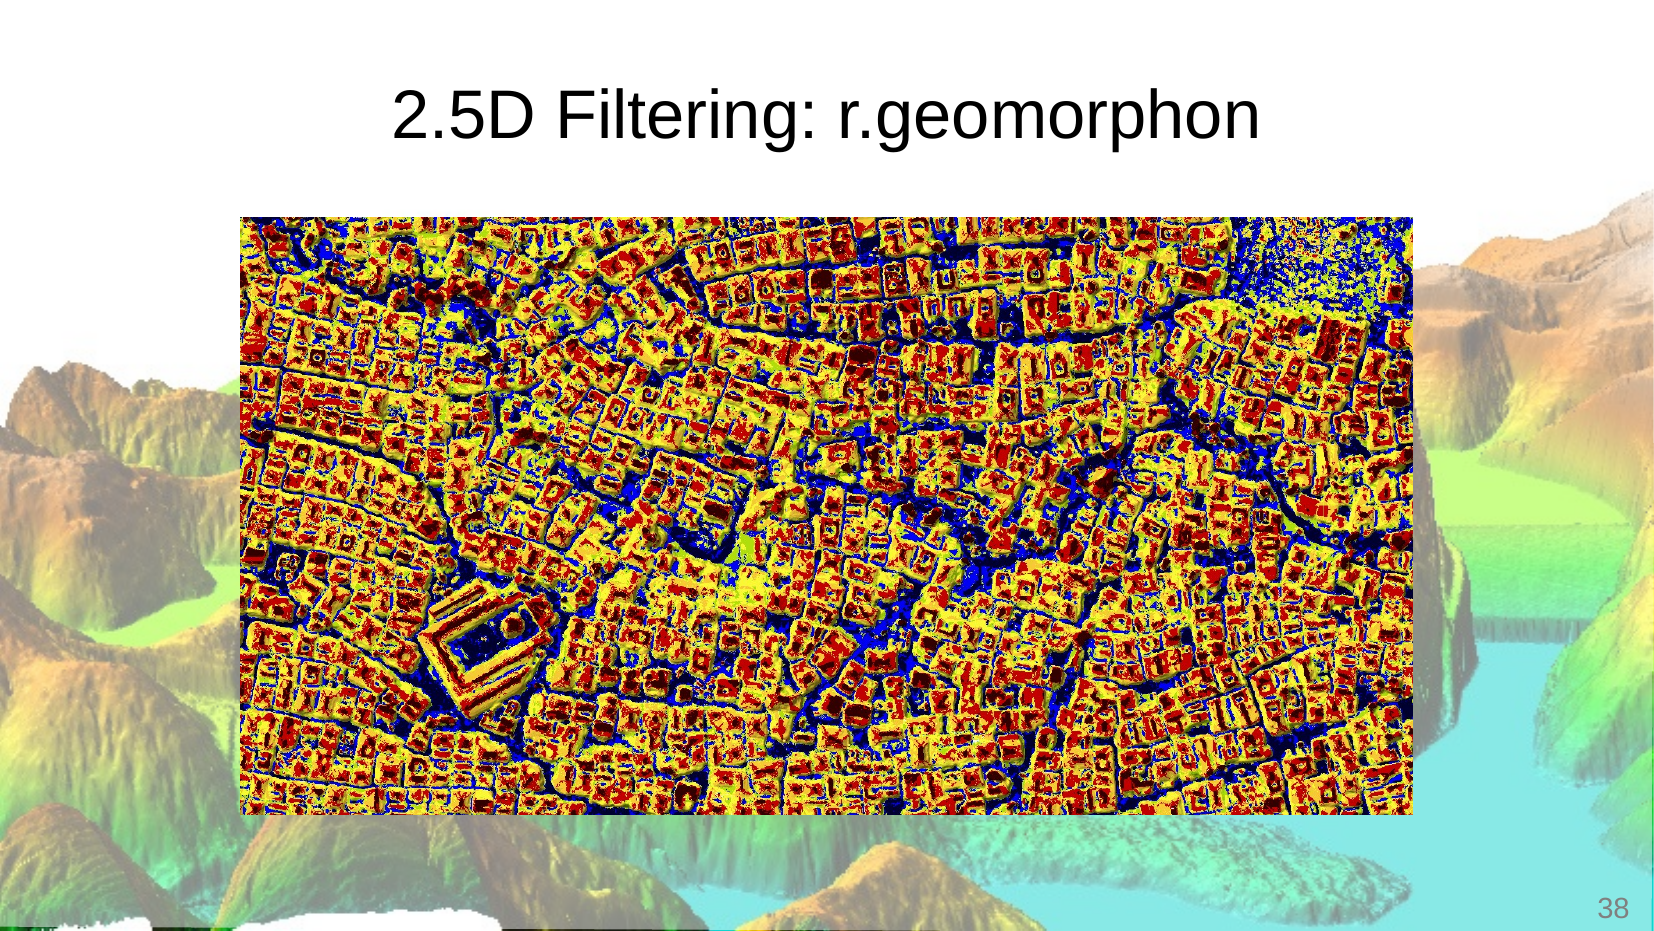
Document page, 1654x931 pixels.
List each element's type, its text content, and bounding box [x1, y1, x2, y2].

picture [0, 927, 767, 931]
list [0, 146, 1654, 931]
title 2.5D Filtering: r.geomorphon [82, 36, 1571, 193]
picture [240, 217, 1413, 815]
picture [0, 0, 1654, 153]
